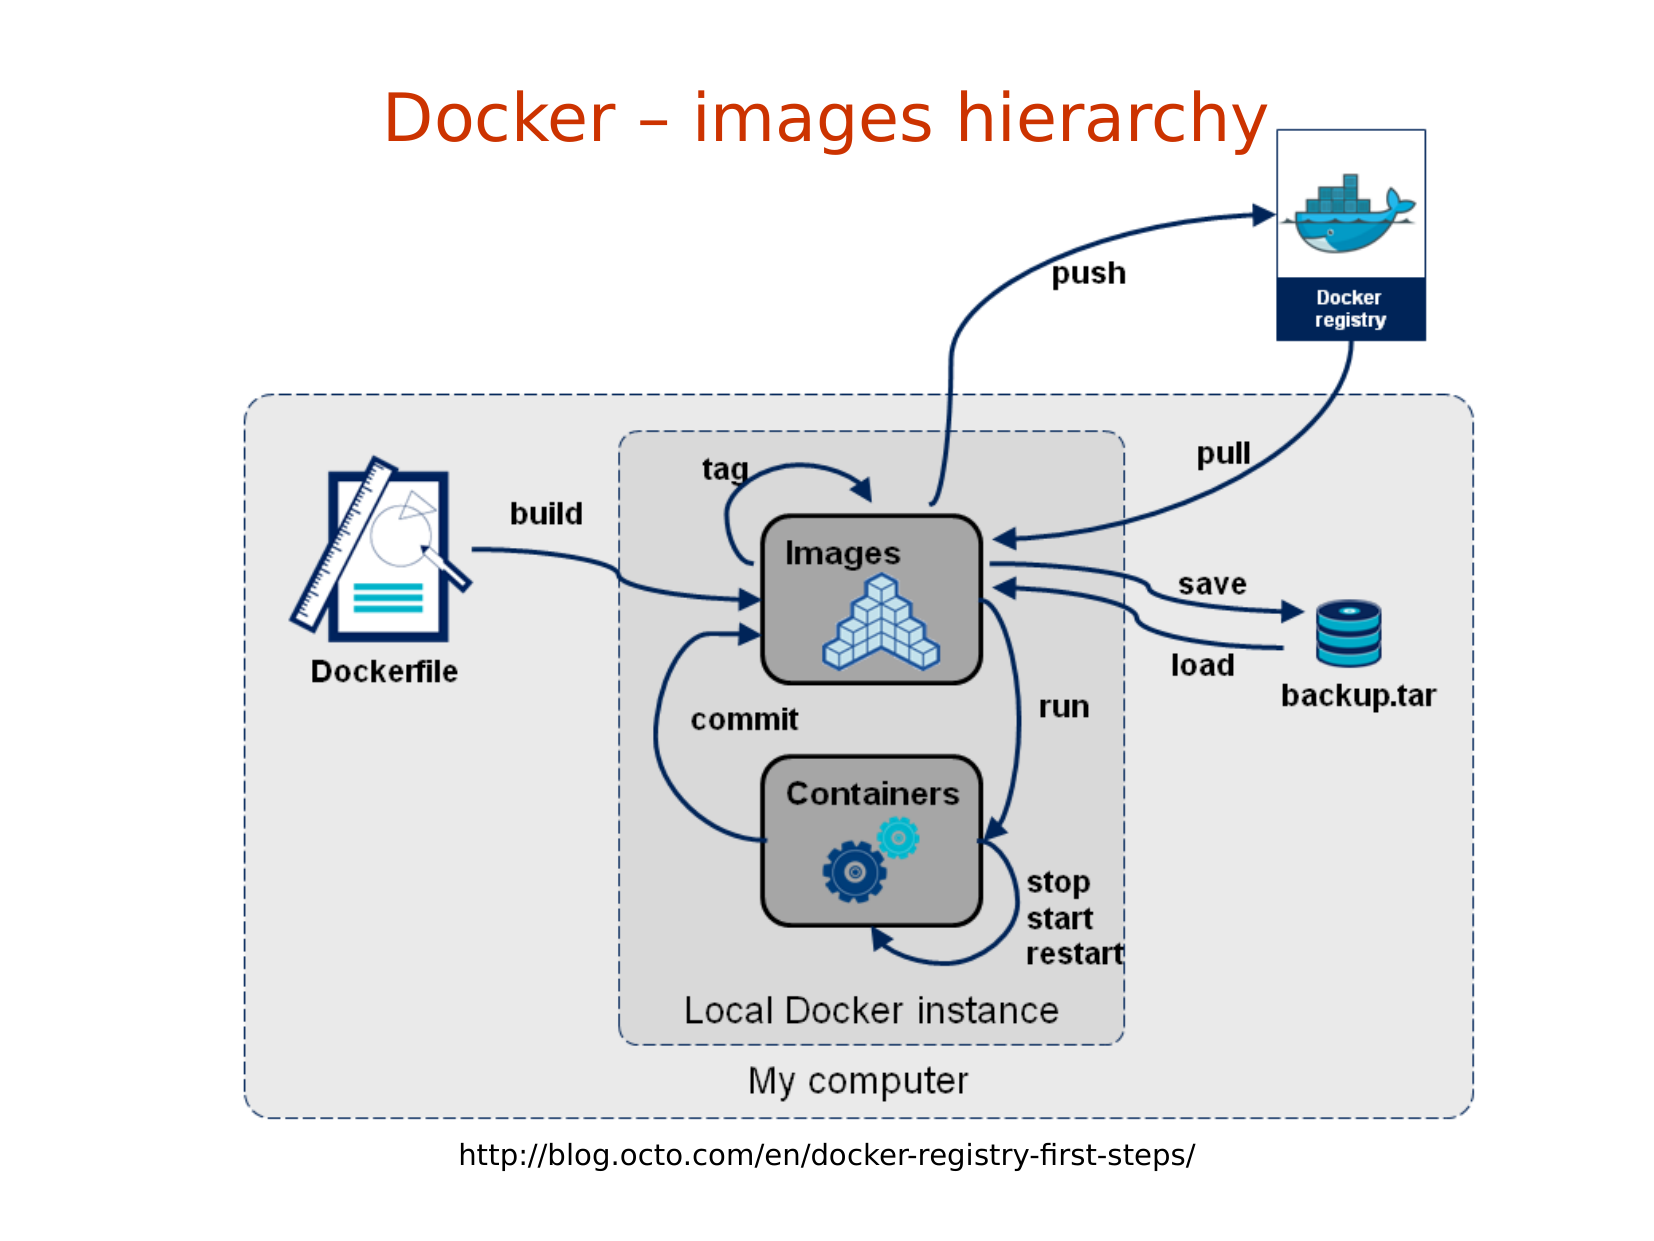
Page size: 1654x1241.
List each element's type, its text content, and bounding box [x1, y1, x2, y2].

text_box http://blog.octo.com/en/docker-registry-first-steps/ [443, 1130, 1210, 1180]
text_box Docker – images hierarchy [367, 72, 1286, 166]
picture [225, 115, 1487, 1132]
